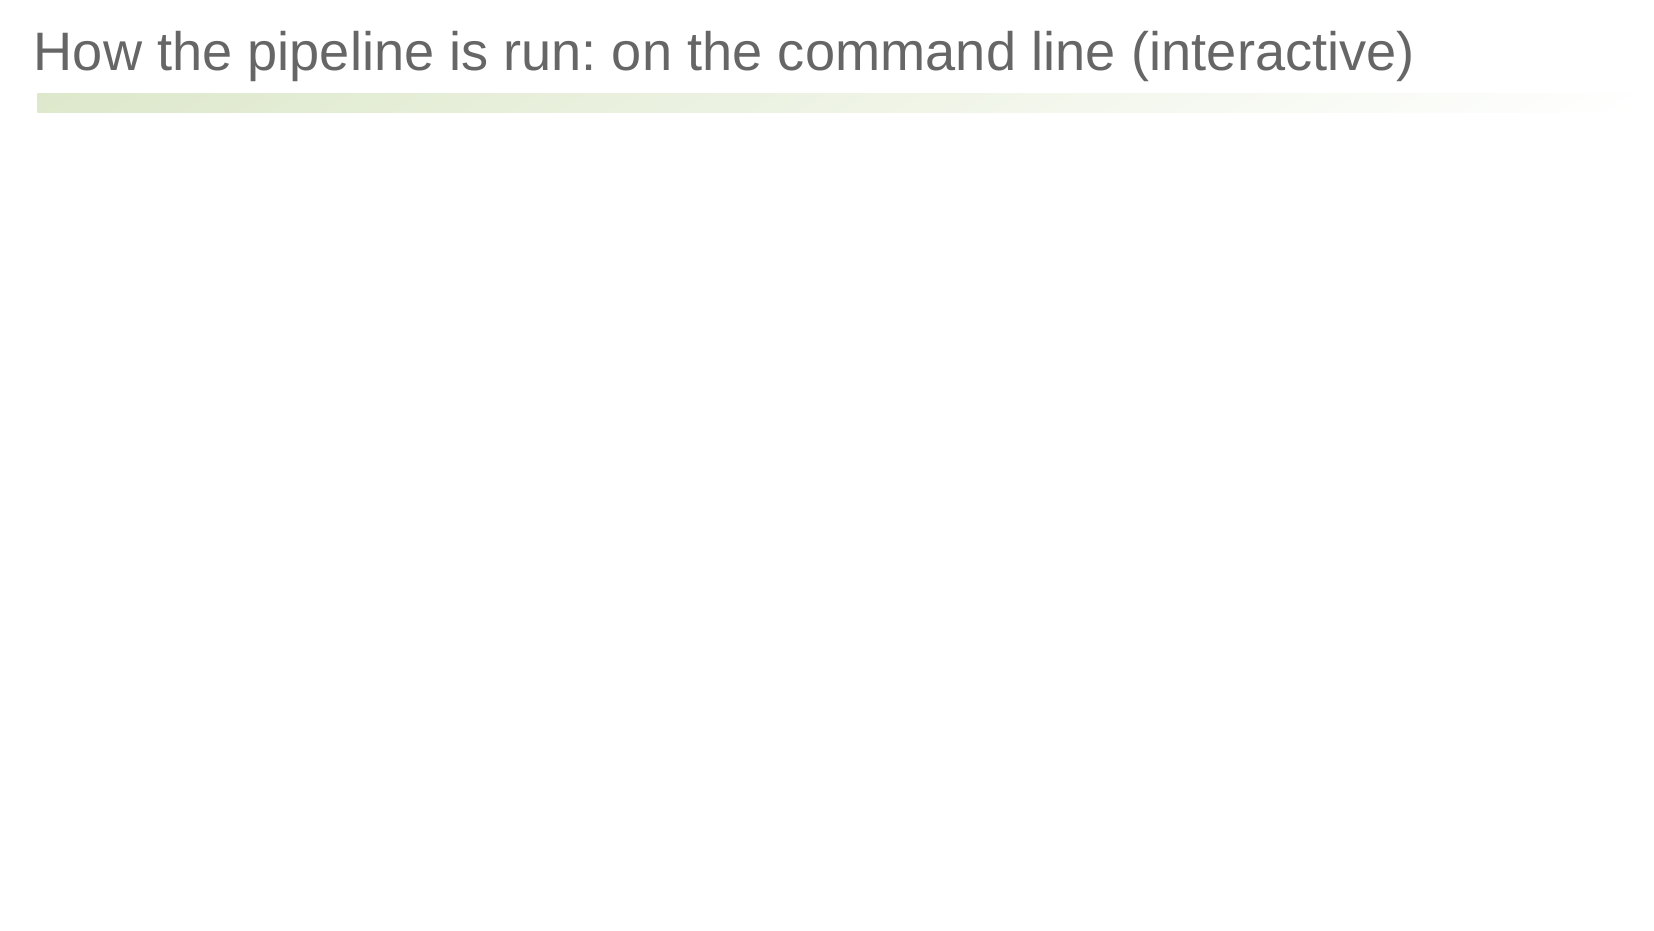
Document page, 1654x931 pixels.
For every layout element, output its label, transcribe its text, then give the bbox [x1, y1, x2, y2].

text_box [37, 93, 1632, 113]
text_box How the pipeline is run: on the command line (interactive) [18, 14, 1632, 151]
